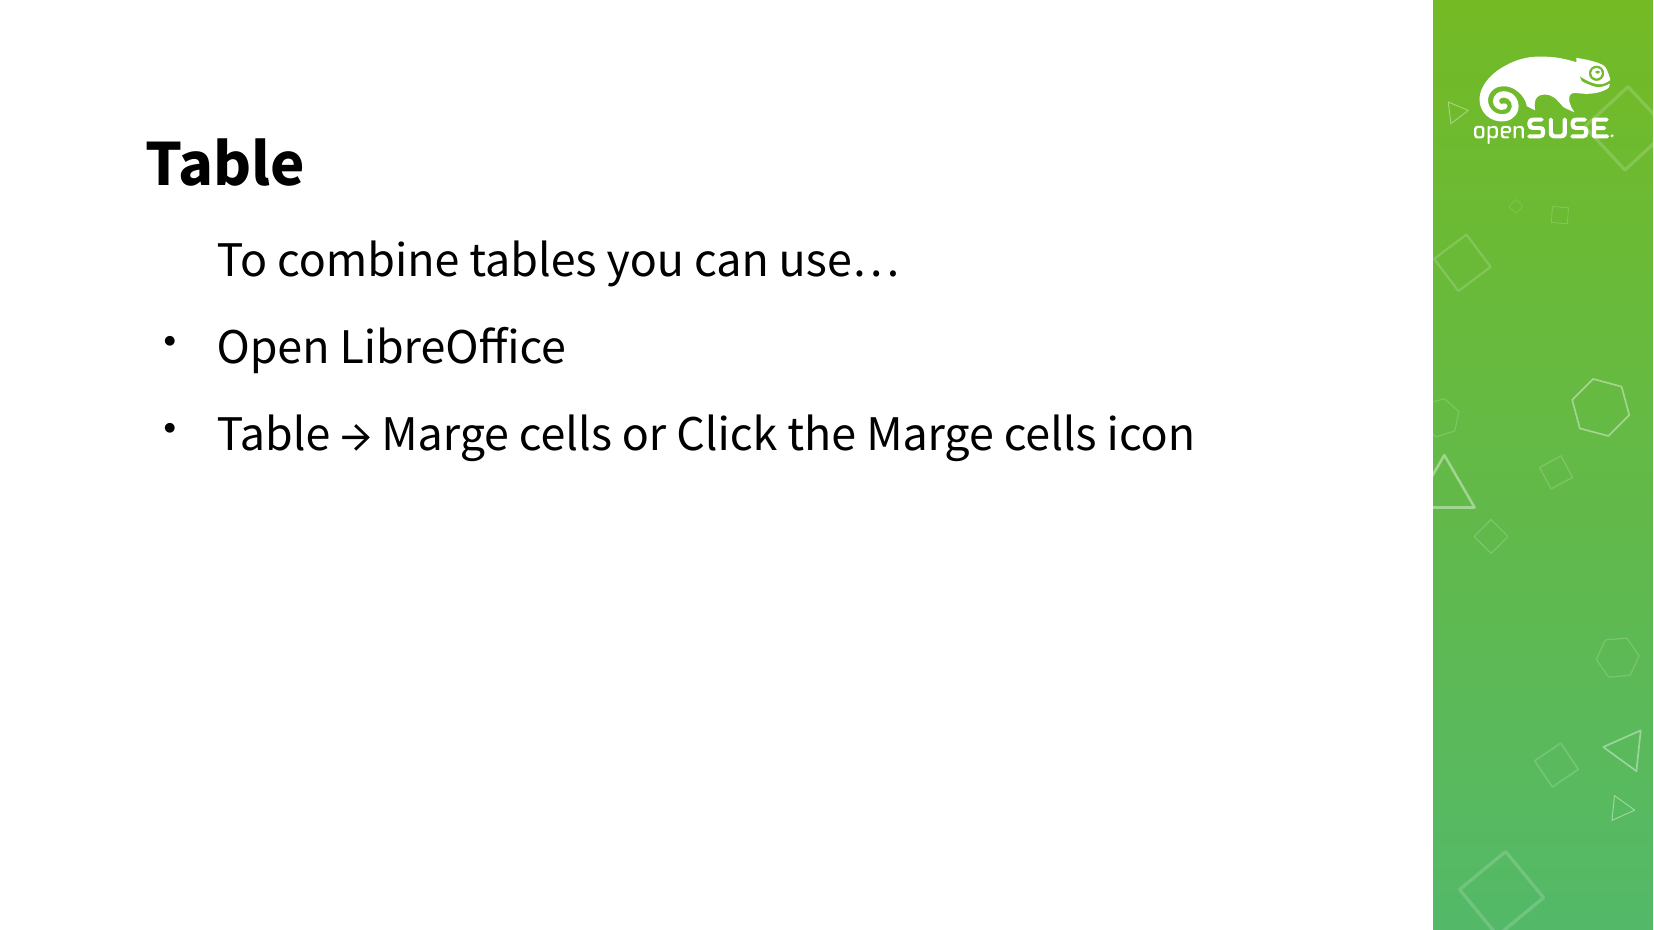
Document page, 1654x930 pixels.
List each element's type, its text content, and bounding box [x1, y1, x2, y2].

list Table To combine tables you can use… Open LibreOffice Table → Marge cells or Click the Marge cells icon [75, 119, 1328, 660]
